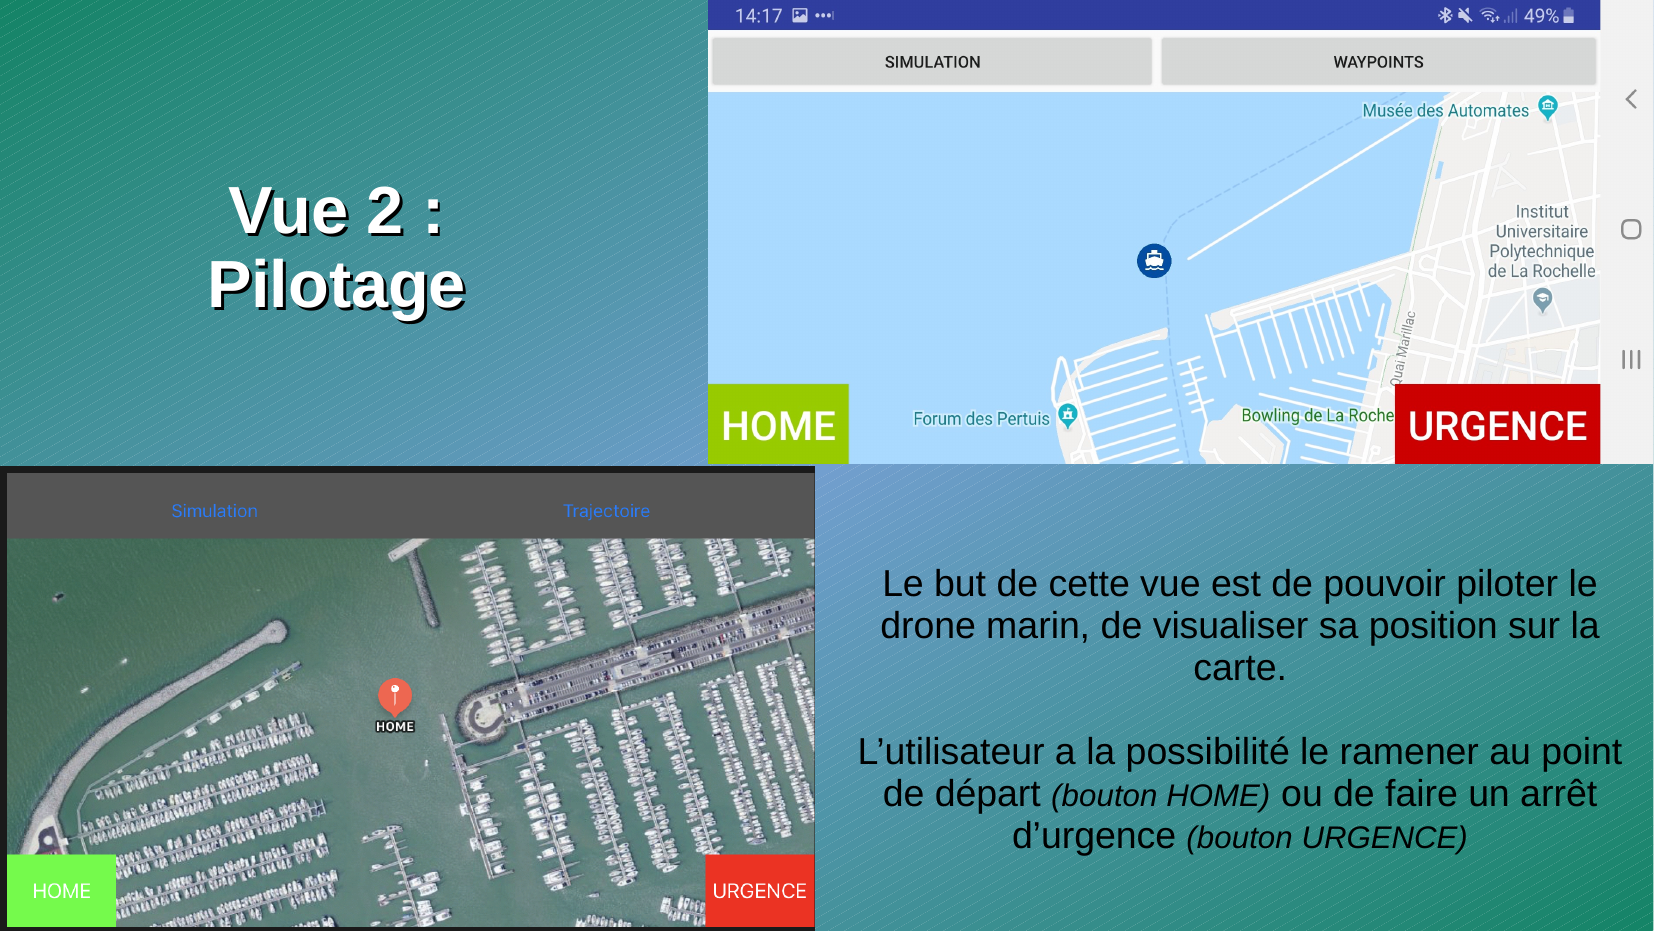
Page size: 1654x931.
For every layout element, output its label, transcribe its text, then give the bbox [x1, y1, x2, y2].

text_box Le but de cette vue est de pouvoir piloter le drone marin, de visualiser sa position sur la carte. L’utilisateur a la possibilité le ramener au point de départ (bouton HOME) ou de faire un arrêt d’urgence (bouton URGENCE) [826, 555, 1654, 871]
text_box Vue 2 : Pilotage [153, 165, 520, 330]
picture [0, 466, 815, 931]
picture [708, 0, 1654, 464]
